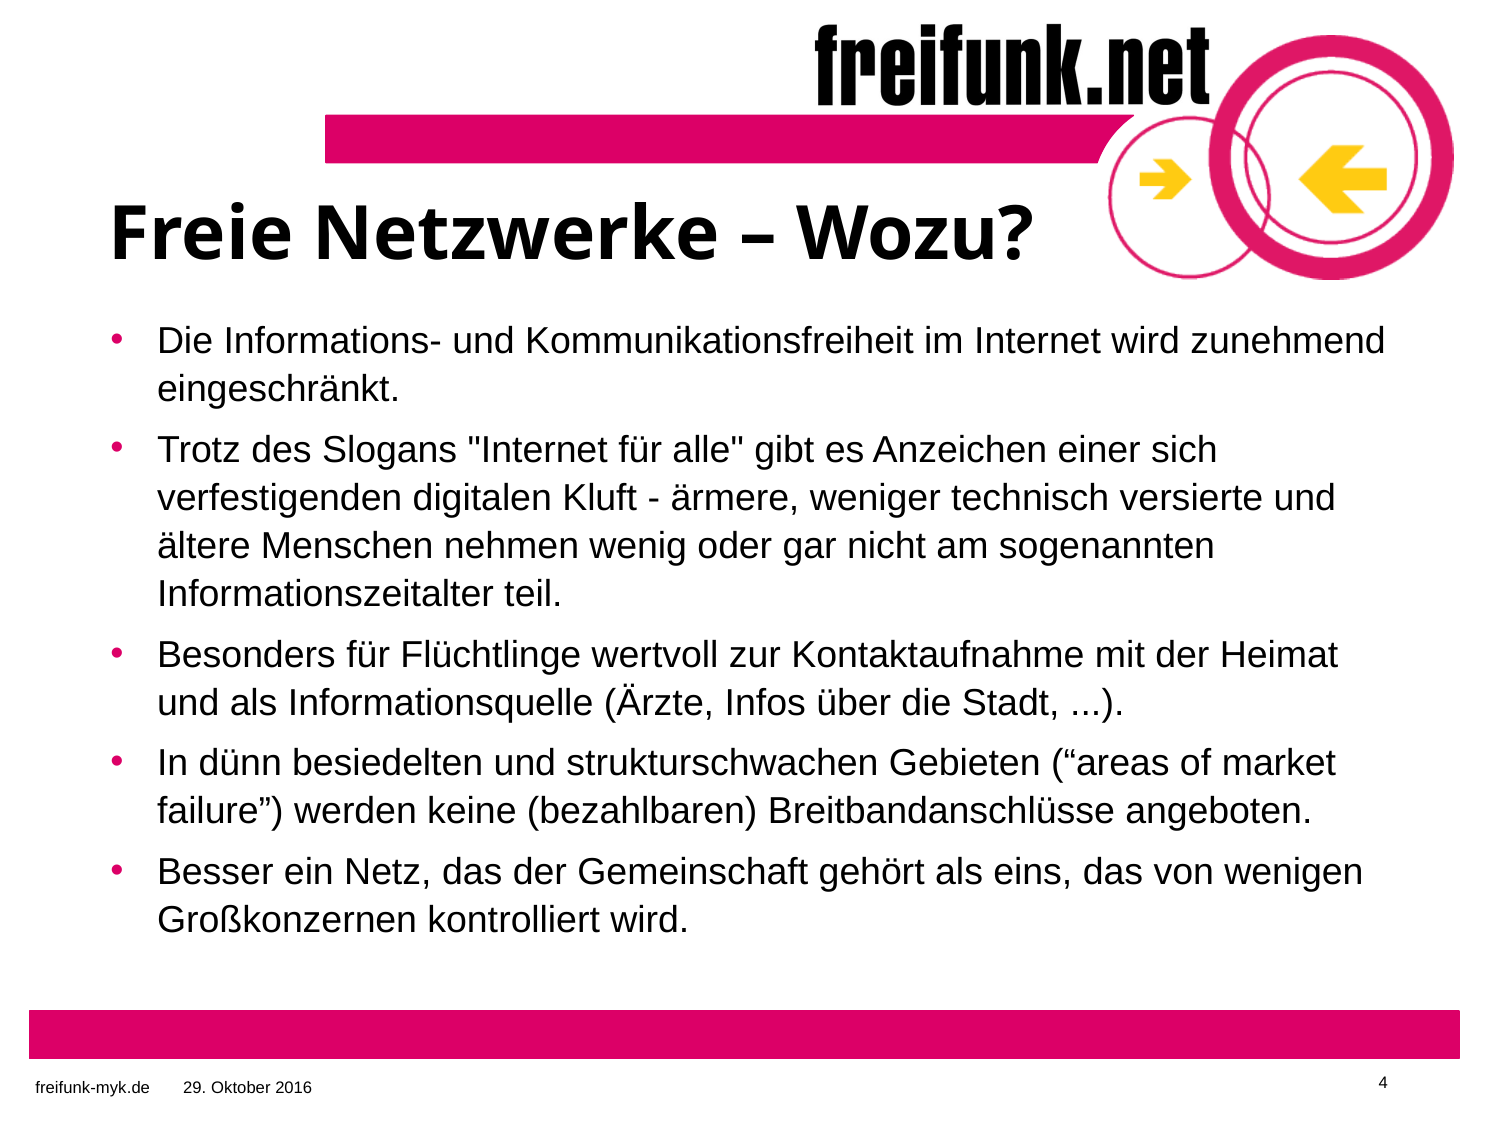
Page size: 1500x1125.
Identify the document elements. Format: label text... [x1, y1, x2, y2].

list Die Informations- und Kommunikationsfreiheit im Internet wird zunehmend eingeschränkt. Trotz des Slogans "Internet für alle" gibt es Anzeichen einer sich verfestigenden digitalen Kluft - ärmere, weniger technisch versierte und ältere Menschen nehmen wenig oder gar nicht am sogenannten Informationszeitalter teil. Besonders für Flüchtlinge wertvoll zur Kontaktaufnahme mit der Heimat und als Informationsquelle (Ärzte, Infos über die Stadt, ...). In dünn besiedelten und strukturschwachen Gebieten (“areas of market failure”) werden keine (bezahlbaren) Breitbandanschlüsse angeboten. Besser ein Netz, das der Gemeinschaft gehört als eins, das von wenigen Großkonzernen kontrolliert wird. [110, 312, 1392, 1000]
title Freie Netzwerke – Wozu? [108, 158, 1255, 301]
picture [816, 24, 1454, 280]
